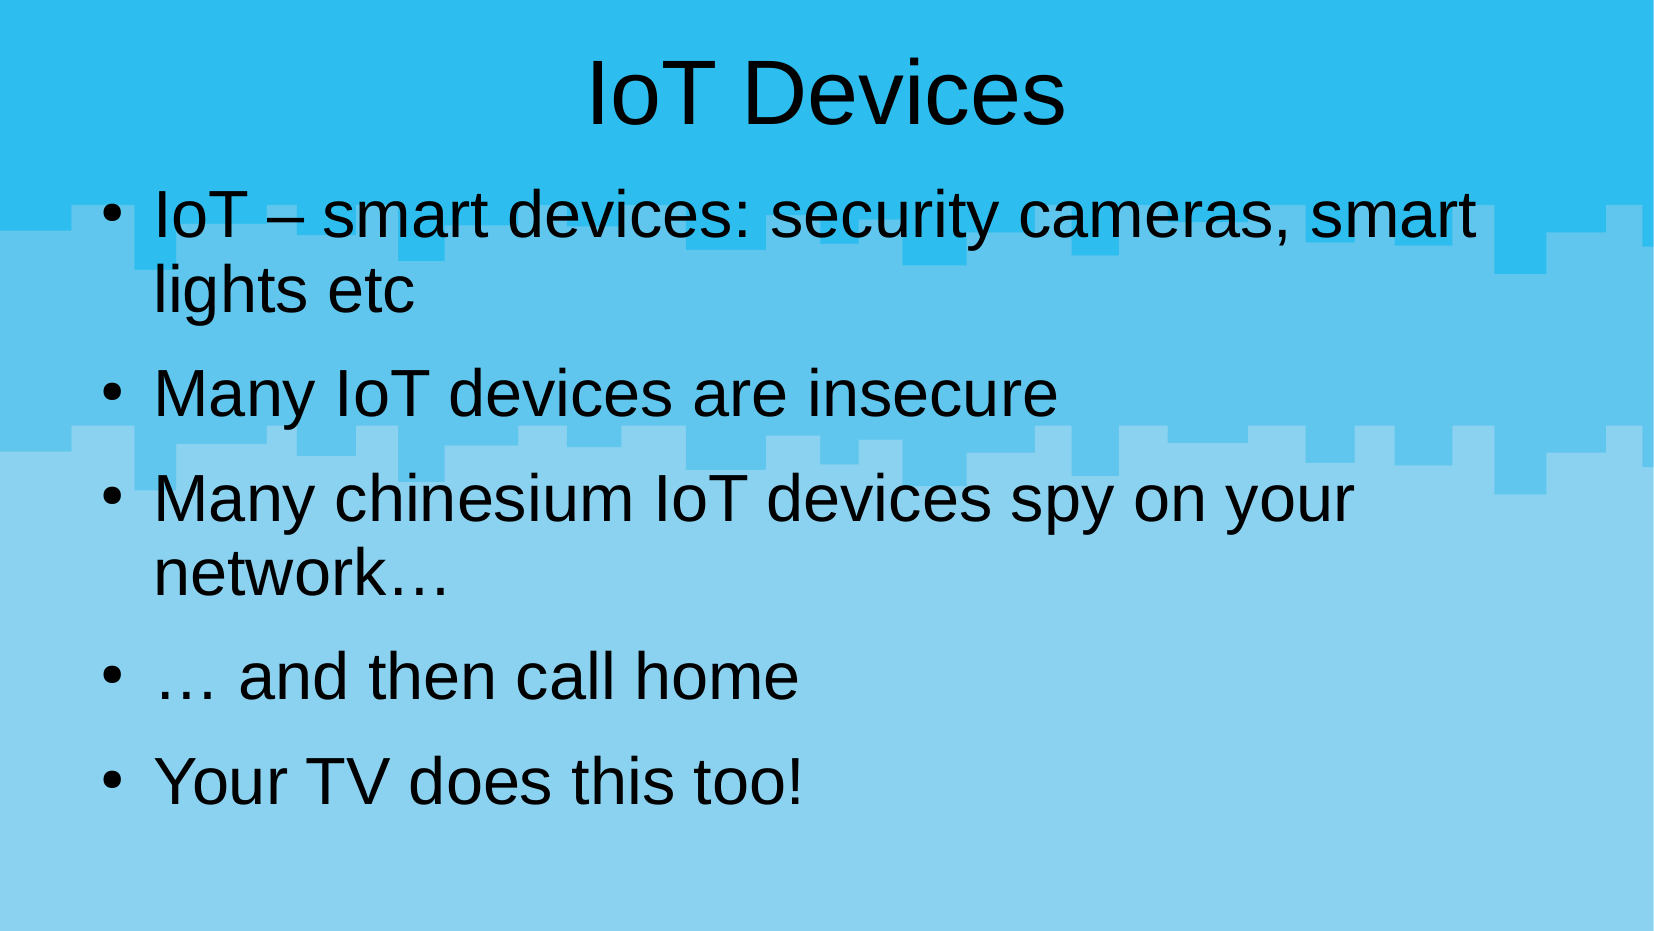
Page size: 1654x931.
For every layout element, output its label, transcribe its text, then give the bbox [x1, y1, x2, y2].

title IoT Devices [82, 37, 1571, 148]
list IoT – smart devices: security cameras, smart lights etc Many IoT devices are insecure Many chinesium IoT devices spy on your network… … and then call home Your TV does this too! [82, 177, 1571, 827]
picture [0, 0, 1654, 931]
